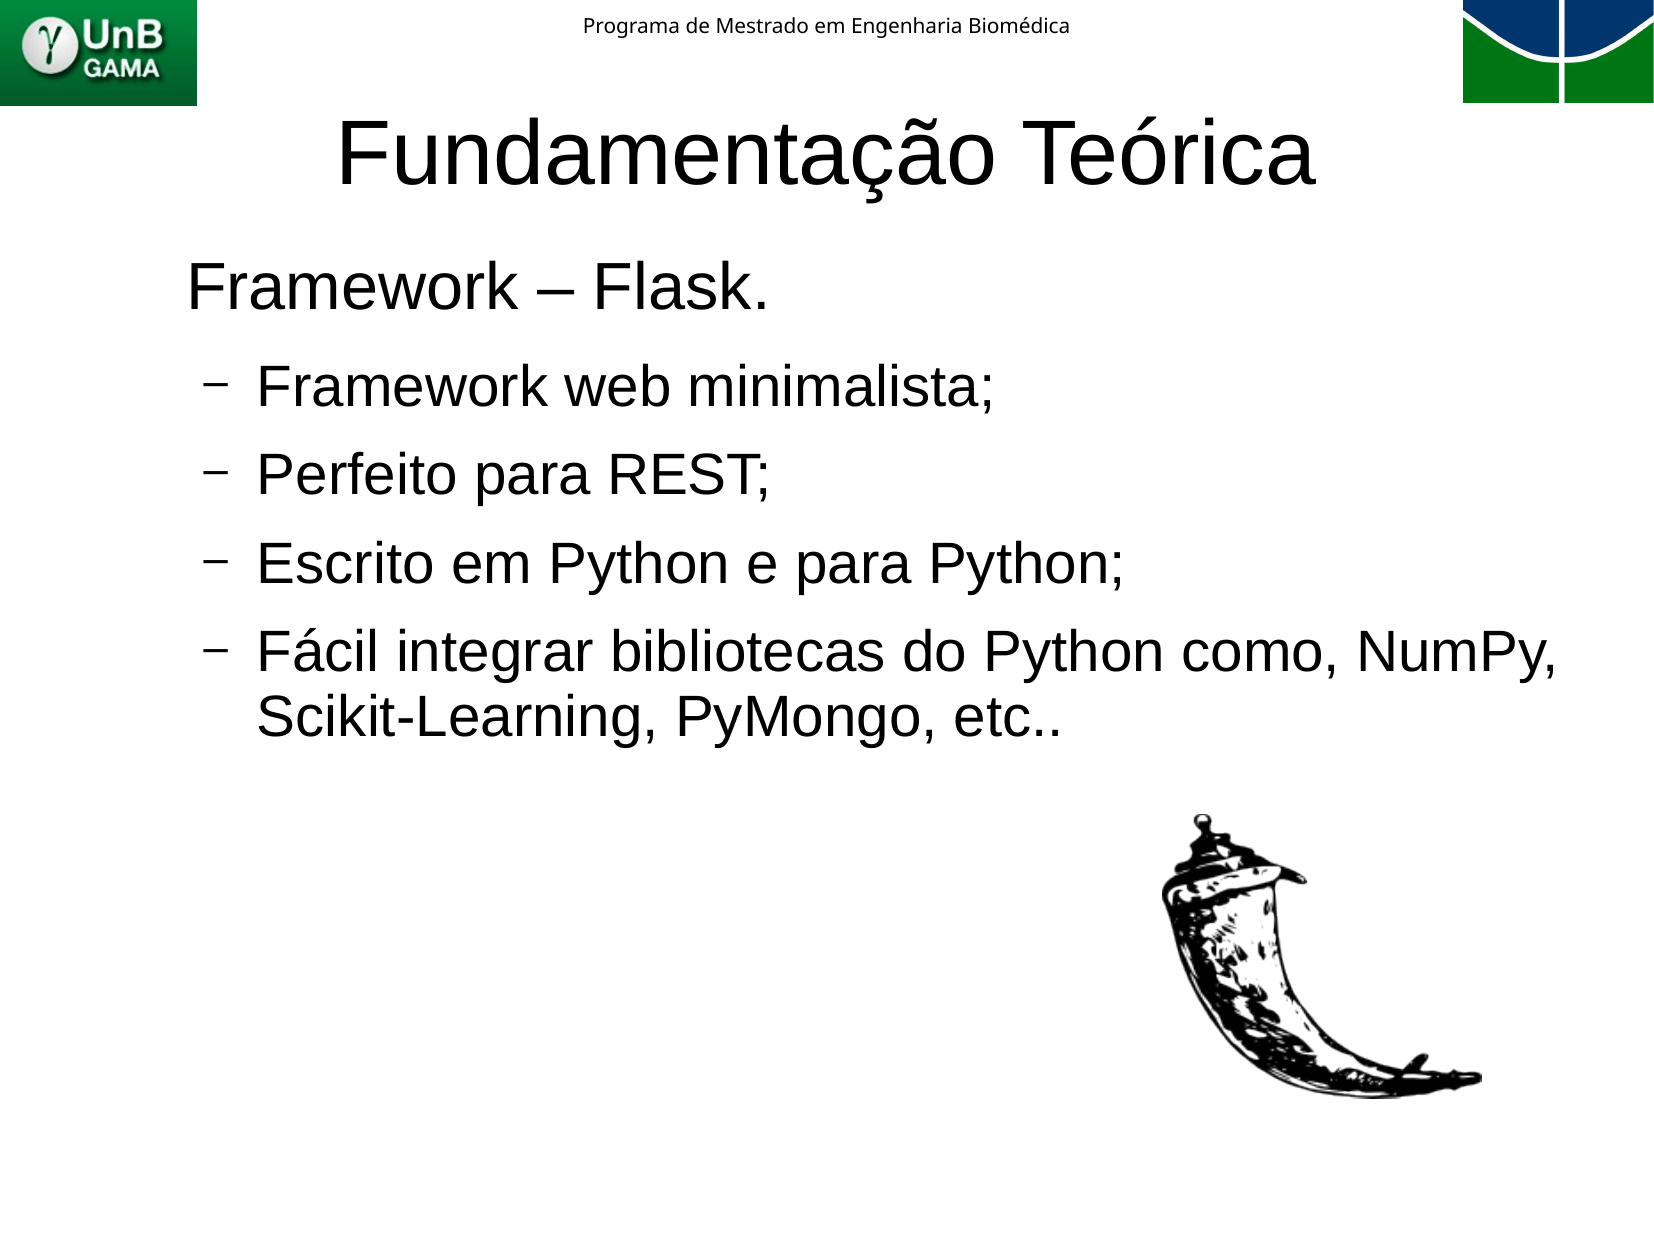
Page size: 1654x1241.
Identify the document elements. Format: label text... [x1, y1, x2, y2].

picture [0, 0, 197, 106]
picture [1463, 0, 1654, 103]
title Fundamentação Teórica [82, 49, 1571, 257]
list Framework – Flask. Framework web minimalista; Perfeito para REST; Escrito em Python e para Python; Fácil integrar bibliotecas do Python como, NumPy, Scikit-Learning, PyMongo, etc.. [115, 248, 1604, 969]
picture [1162, 814, 1482, 1100]
